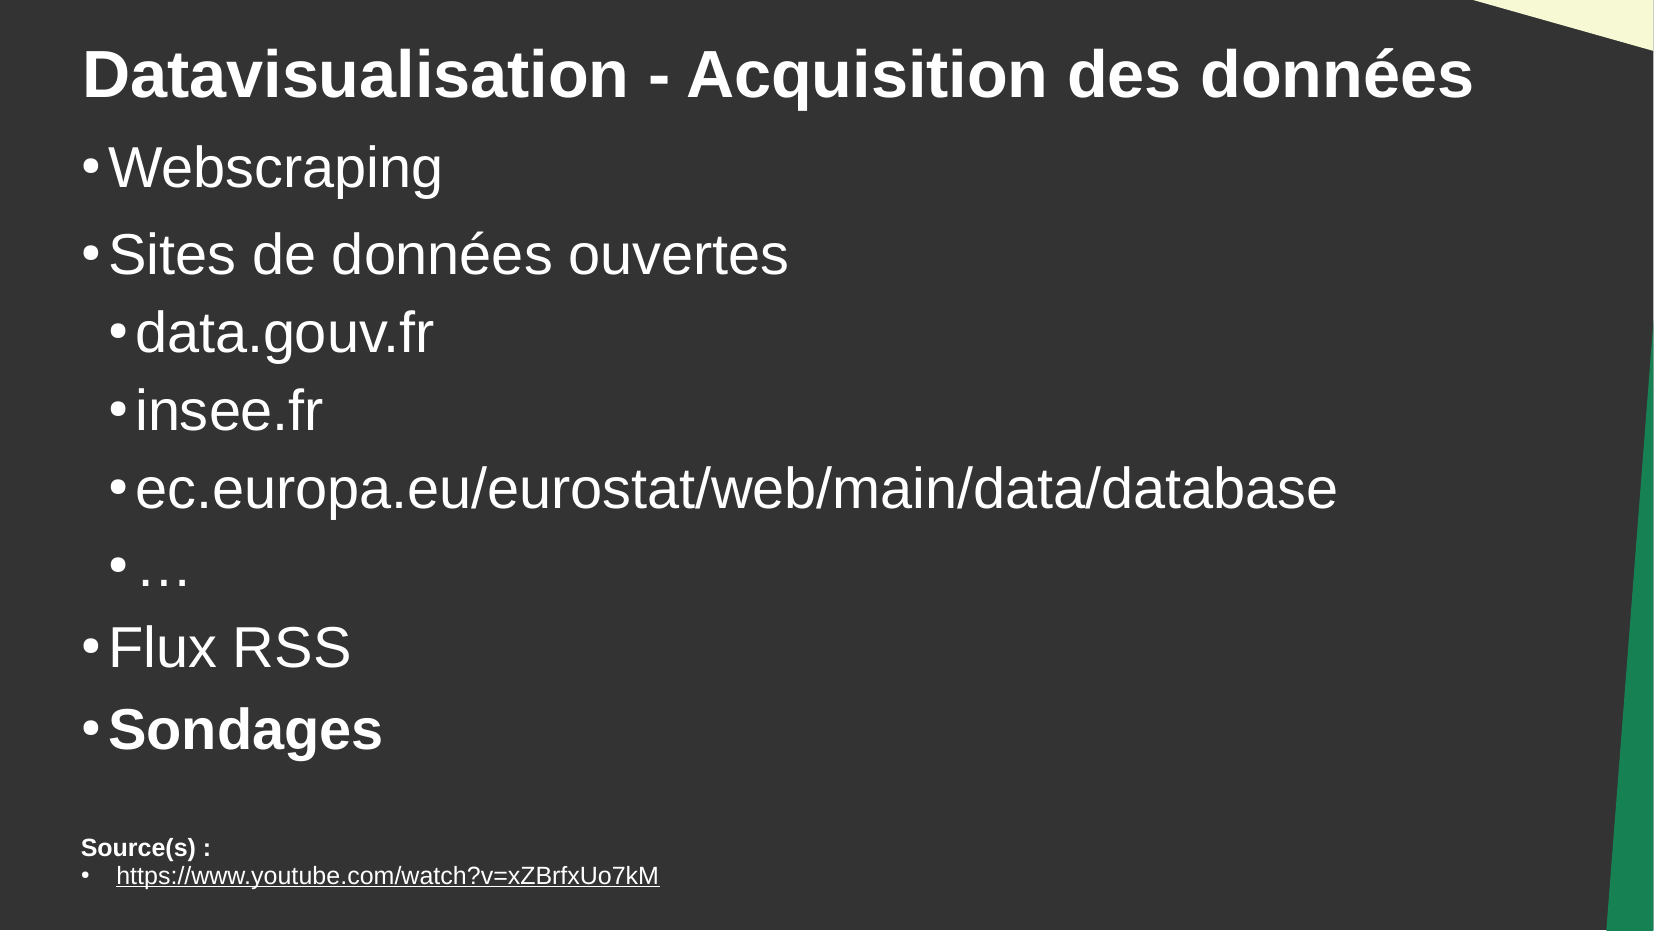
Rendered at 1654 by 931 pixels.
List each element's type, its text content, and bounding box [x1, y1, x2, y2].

text_box [1473, 0, 1654, 52]
list Webscraping Sites de données ouvertes data.gouv.fr insee.fr ec.europa.eu/eurostat/web/main/data/database … Flux RSS Sondages [80, 135, 1560, 762]
text_box Source(s) : https://www.youtube.com/watch?v=xZBrfxUo7kM [66, 826, 1483, 926]
text_box [1606, 313, 1654, 931]
title Datavisualisation - Acquisition des données [82, 37, 1571, 122]
